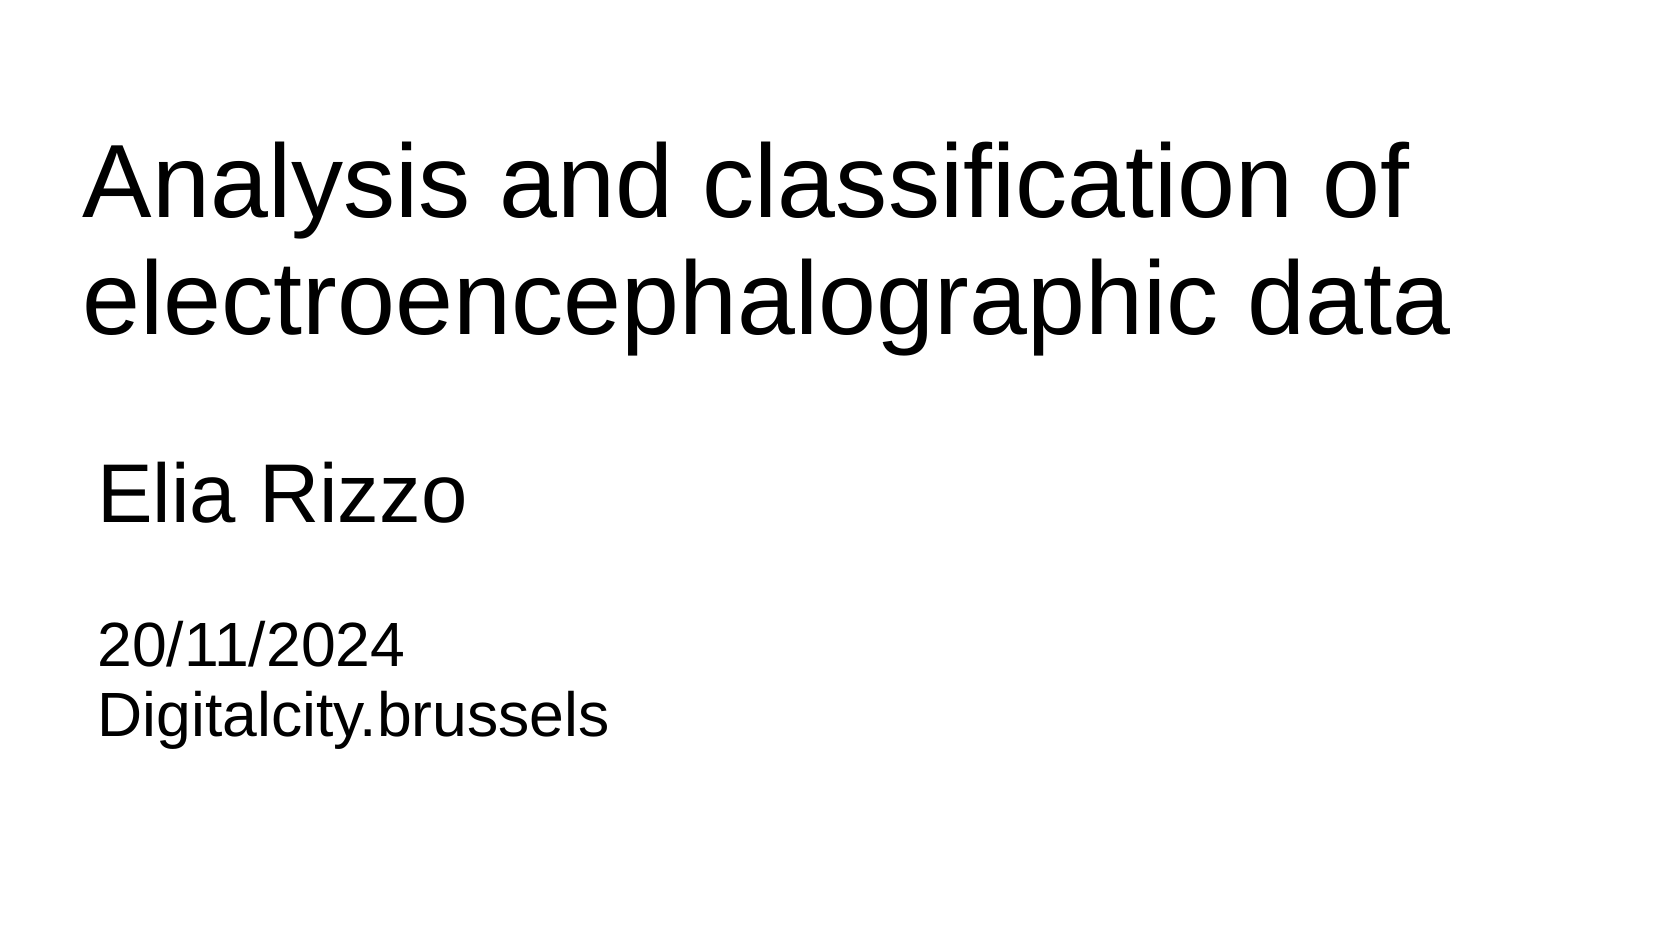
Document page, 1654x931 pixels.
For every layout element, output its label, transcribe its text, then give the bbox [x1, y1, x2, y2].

title Analysis and classification of electroencephalographic data [82, 37, 1571, 443]
text_box Elia Rizzo 20/11/2024 Digitalcity.brussels [82, 439, 857, 827]
